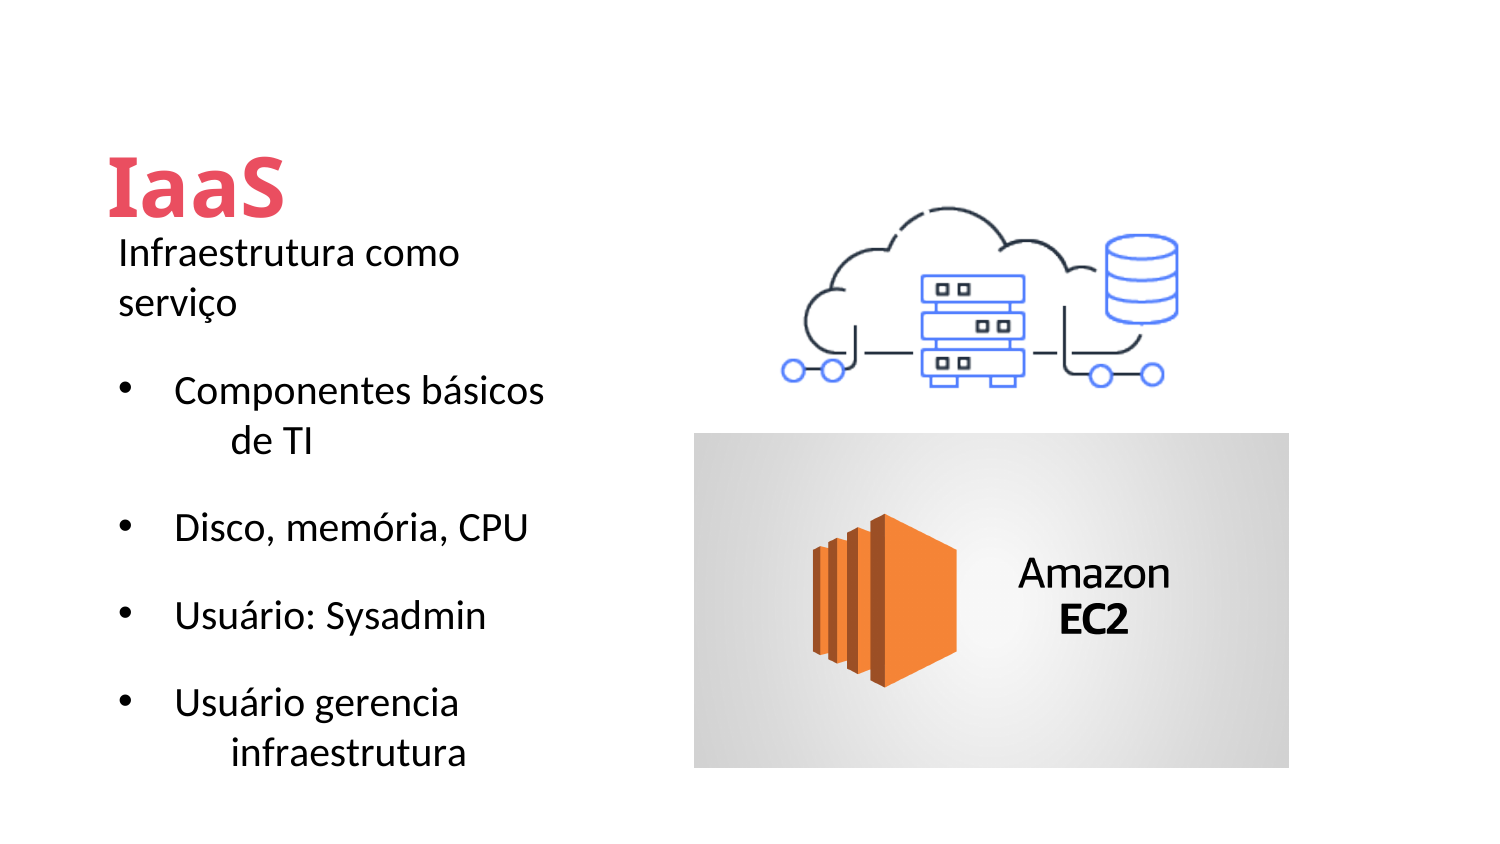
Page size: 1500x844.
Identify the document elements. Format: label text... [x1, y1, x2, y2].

text_box Infraestrutura como serviço Componentes básicos de TI Disco, memória, CPU Usuário: Sysadmin Usuário gerencia infraestrutura [103, 209, 601, 811]
picture [694, 433, 1289, 768]
picture [738, 183, 1223, 422]
text_box IaaS [92, 104, 1408, 243]
